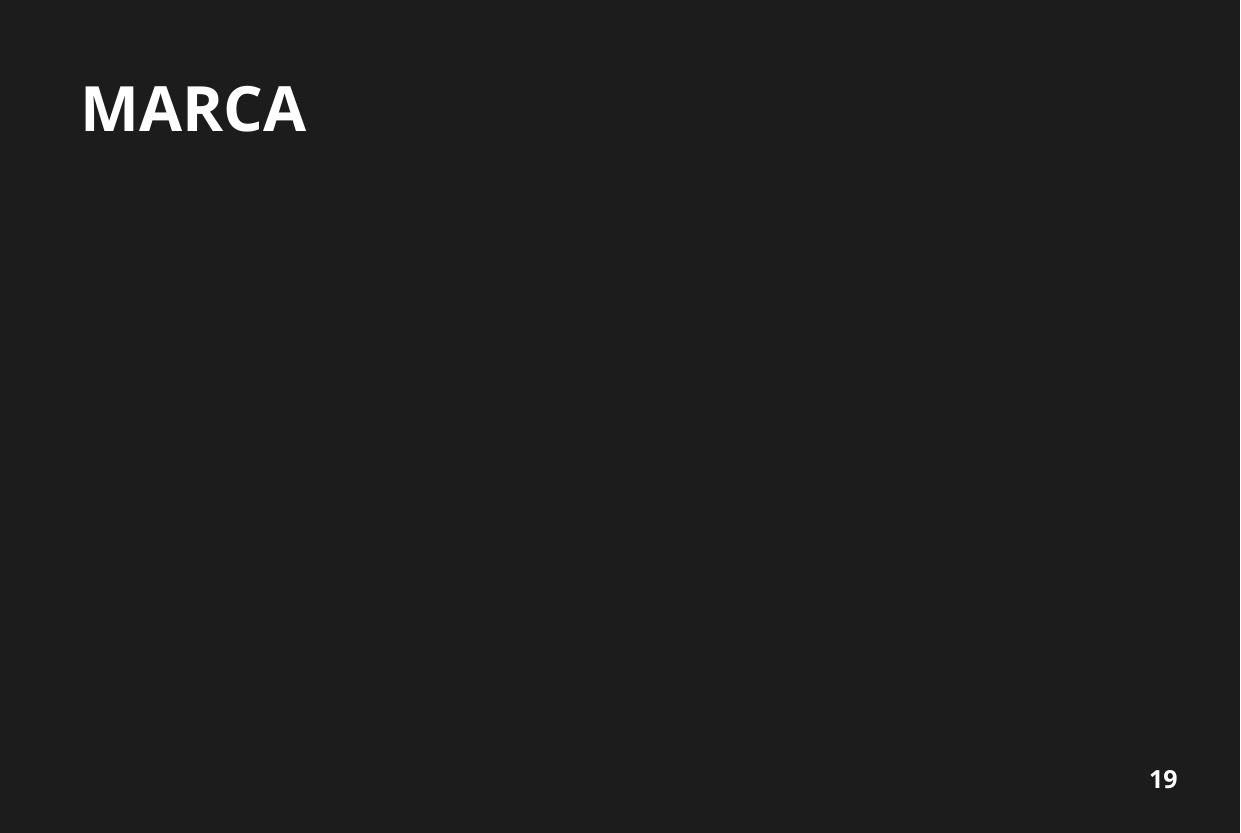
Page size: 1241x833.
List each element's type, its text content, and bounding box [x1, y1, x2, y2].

title MARCA [80, 26, 1156, 188]
title 19 [1133, 756, 1193, 802]
